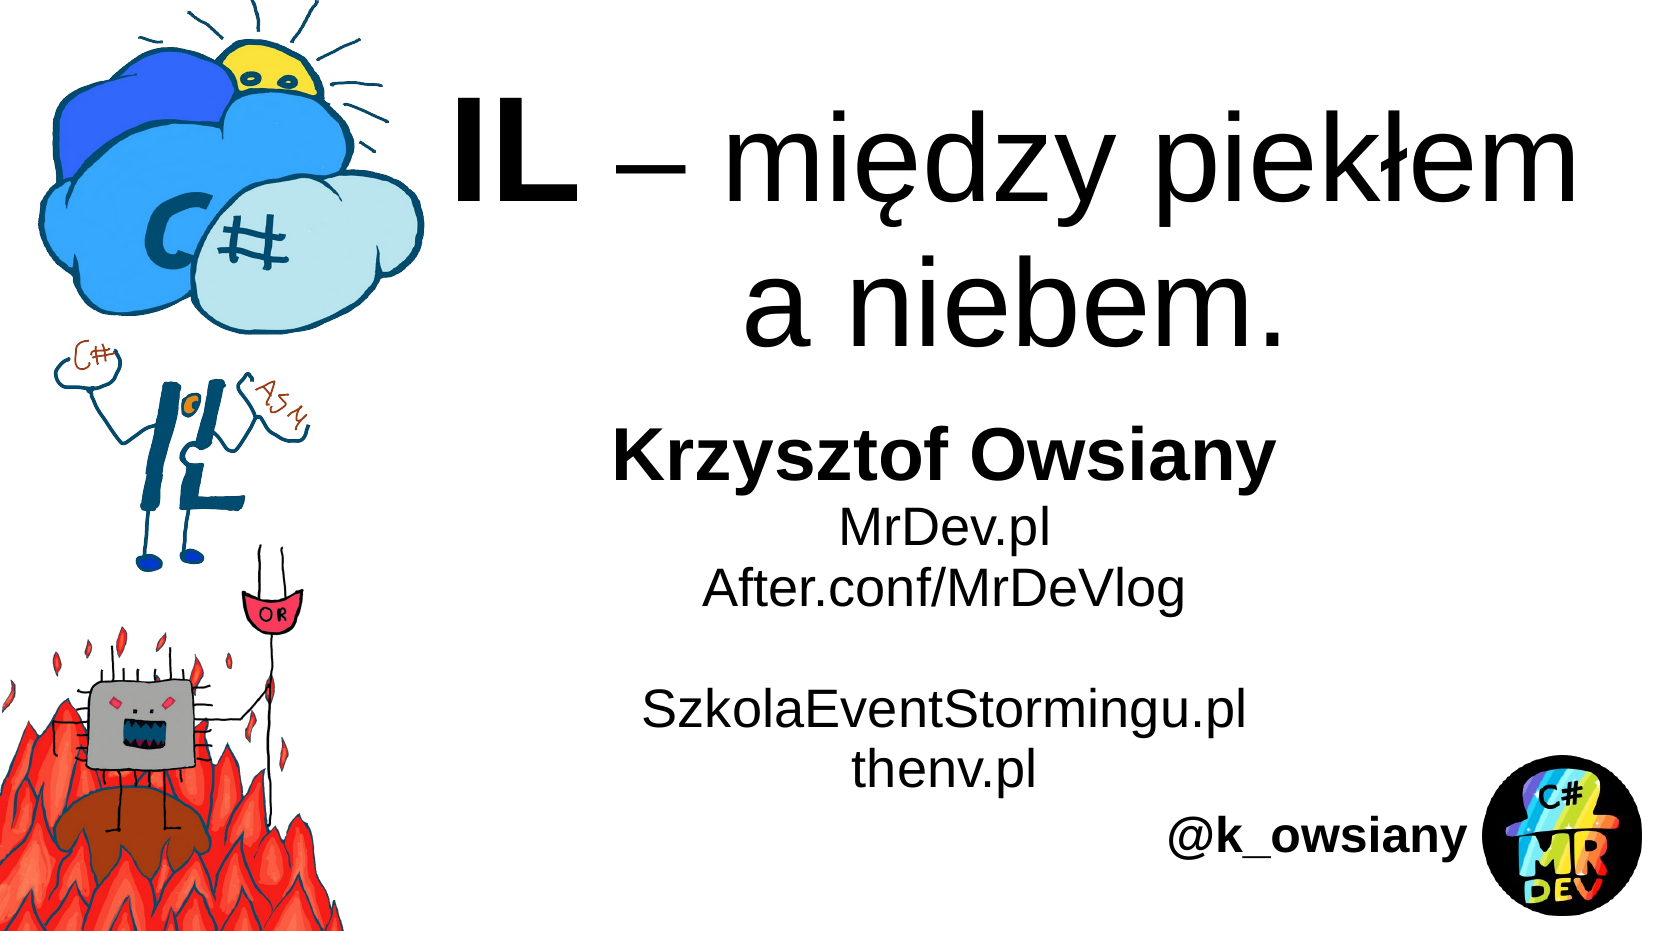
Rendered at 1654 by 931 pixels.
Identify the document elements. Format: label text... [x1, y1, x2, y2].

picture [1482, 755, 1642, 916]
title IL – między piekłem a niebem. [425, 35, 1607, 404]
subtitle Krzysztof Owsiany MrDev.pl After.conf/MrDeVlog SzkolaEventStormingu.pl thenv.pl [354, 378, 1536, 833]
picture [0, 0, 426, 931]
